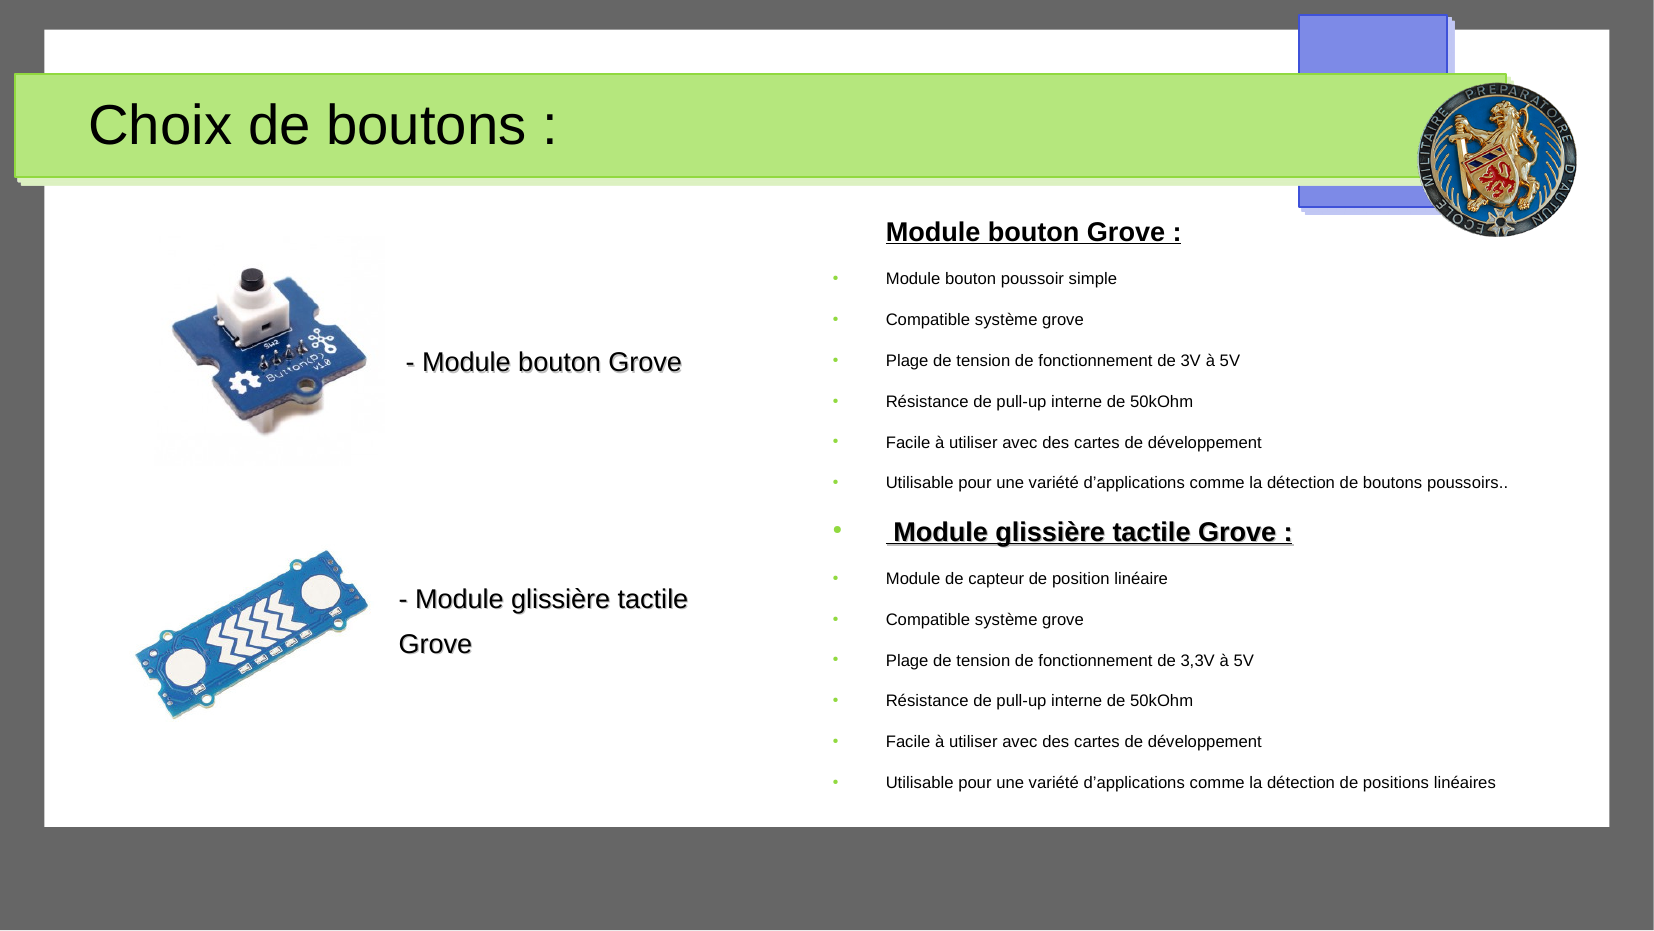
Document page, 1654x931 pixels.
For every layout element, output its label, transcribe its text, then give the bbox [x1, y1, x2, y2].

text_box - Module bouton Grove [390, 324, 716, 414]
text_box - Module glissière tactile Grove [383, 561, 739, 667]
list Module bouton Grove : Module bouton poussoir simple Compatible système grove Plage de tension de fonctionnement de 3V à 5V Résistance de pull-up interne de 50kOhm Facile à utiliser avec des cartes de développement Utilisable pour une variété d’applications comme la détection de boutons poussoirs.. Module glissière tactile Grove : Module de capteur de position linéaire Compatible système grove Plage de tension de fonctionnement de 3,3V à 5V Résistance de pull-up interne de 50kOhm Facile à utiliser avec des cartes de développement Utilisable pour une variété d’applications comme la détection de positions linéaires [815, 214, 1536, 806]
picture [86, 501, 414, 768]
picture [1417, 82, 1577, 237]
title Choix de boutons : [88, 73, 1506, 178]
picture [147, 236, 391, 466]
